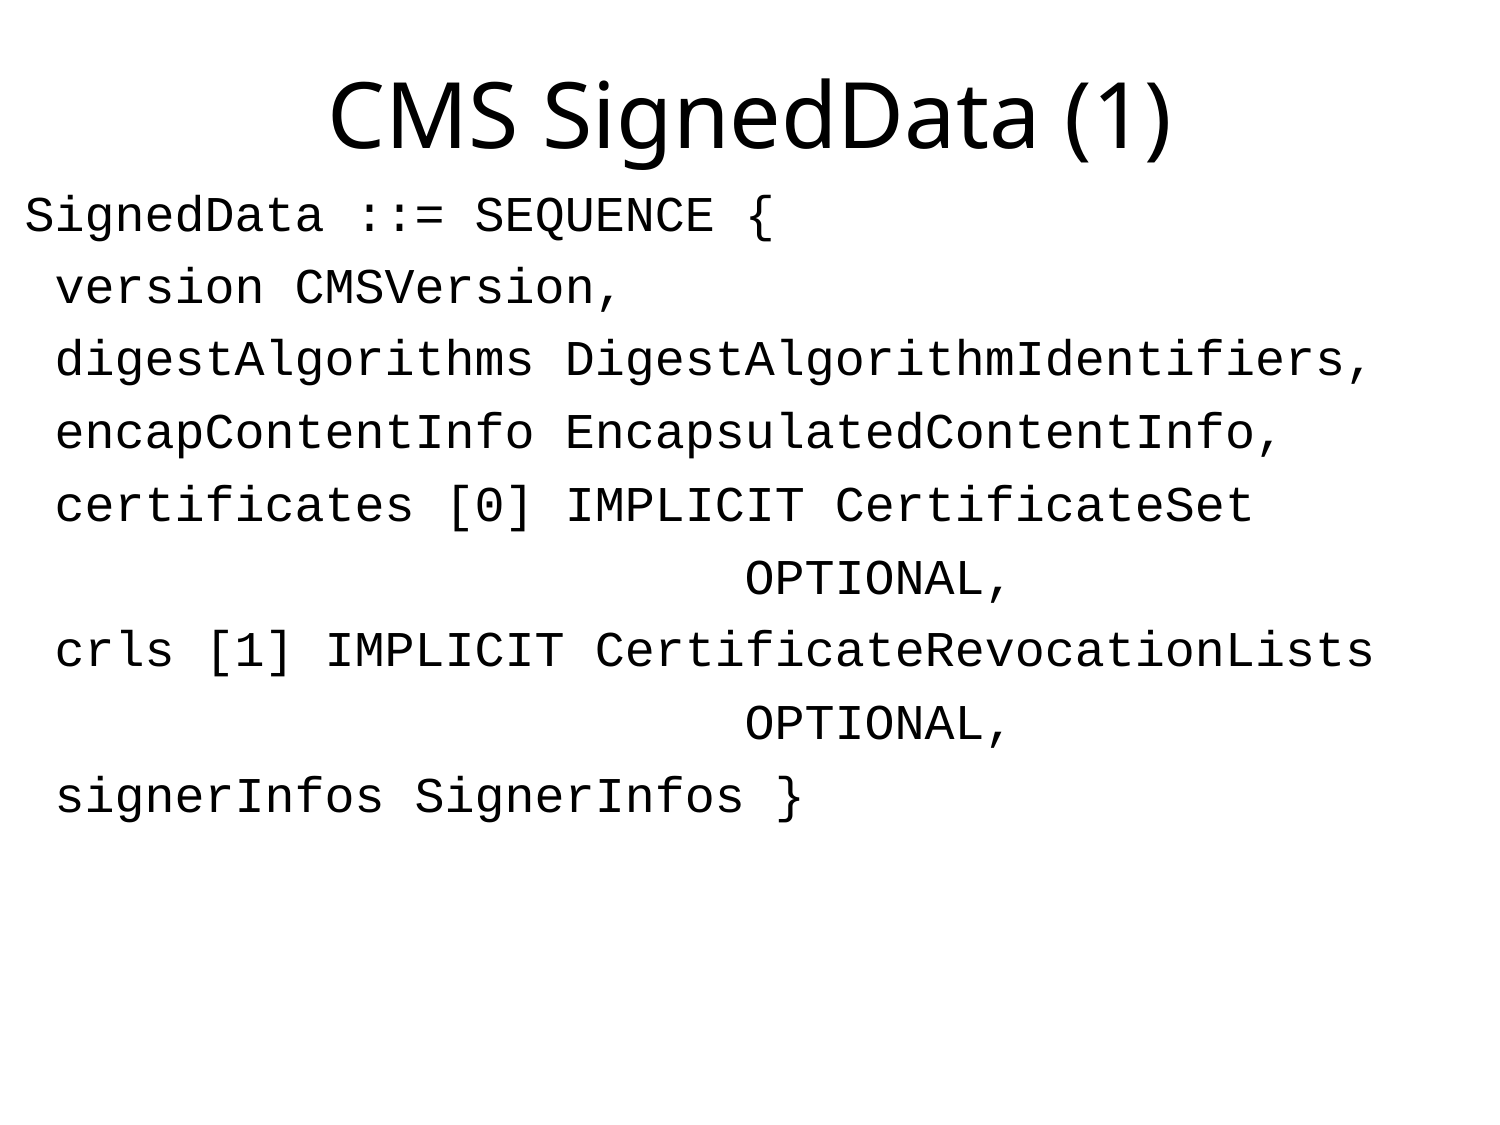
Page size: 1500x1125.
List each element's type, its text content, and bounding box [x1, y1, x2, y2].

text_box SignedData ::= SEQUENCE { version CMSVersion, digestAlgorithms DigestAlgorithmIdentifiers, encapContentInfo EncapsulatedContentInfo, certificates [0] IMPLICIT CertificateSet OPTIONAL, crls [1] IMPLICIT CertificateRevocationLists OPTIONAL, signerInfos SignerInfos } [24, 188, 1446, 1059]
text_box CMS SignedData (1) [112, 17, 1388, 188]
